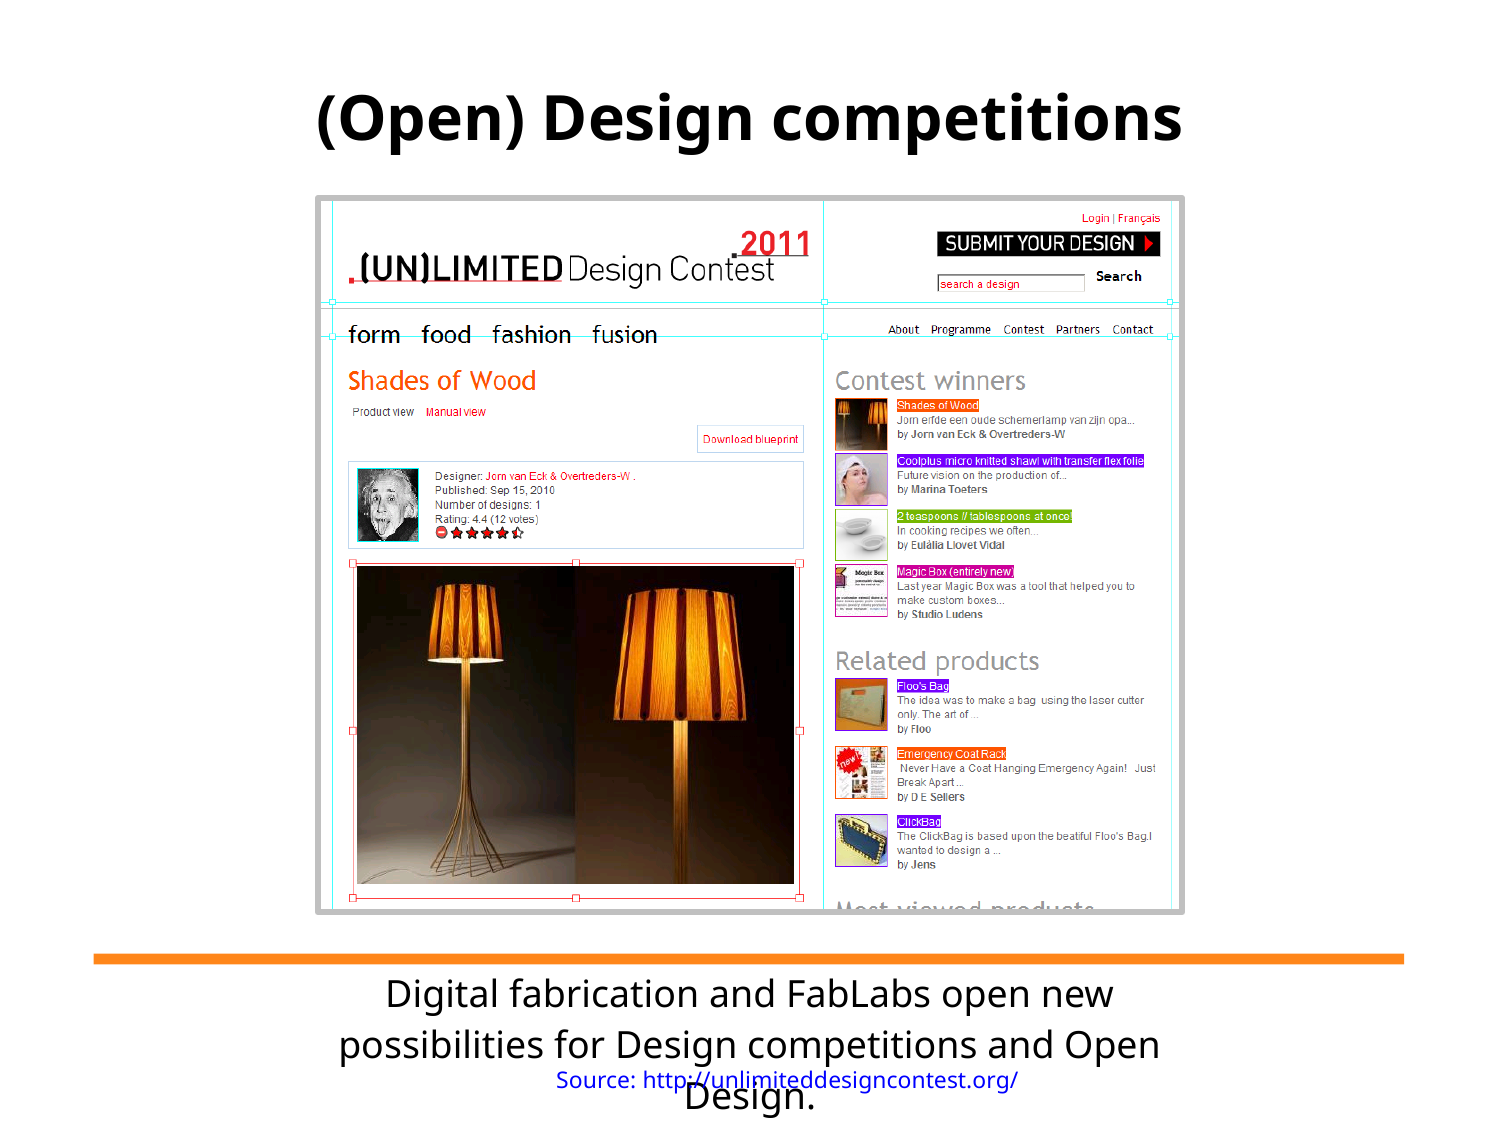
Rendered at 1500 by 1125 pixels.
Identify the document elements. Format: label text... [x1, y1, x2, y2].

title (Open) Design competitions [75, 44, 1426, 188]
text_box Source: http://unlimiteddesigncontest.org/ [541, 1056, 959, 1098]
picture [0, 0, 1500, 1125]
text_box Digital fabrication and FabLabs open new possibilities for Design competitions and Open Design. [281, 960, 1219, 1064]
